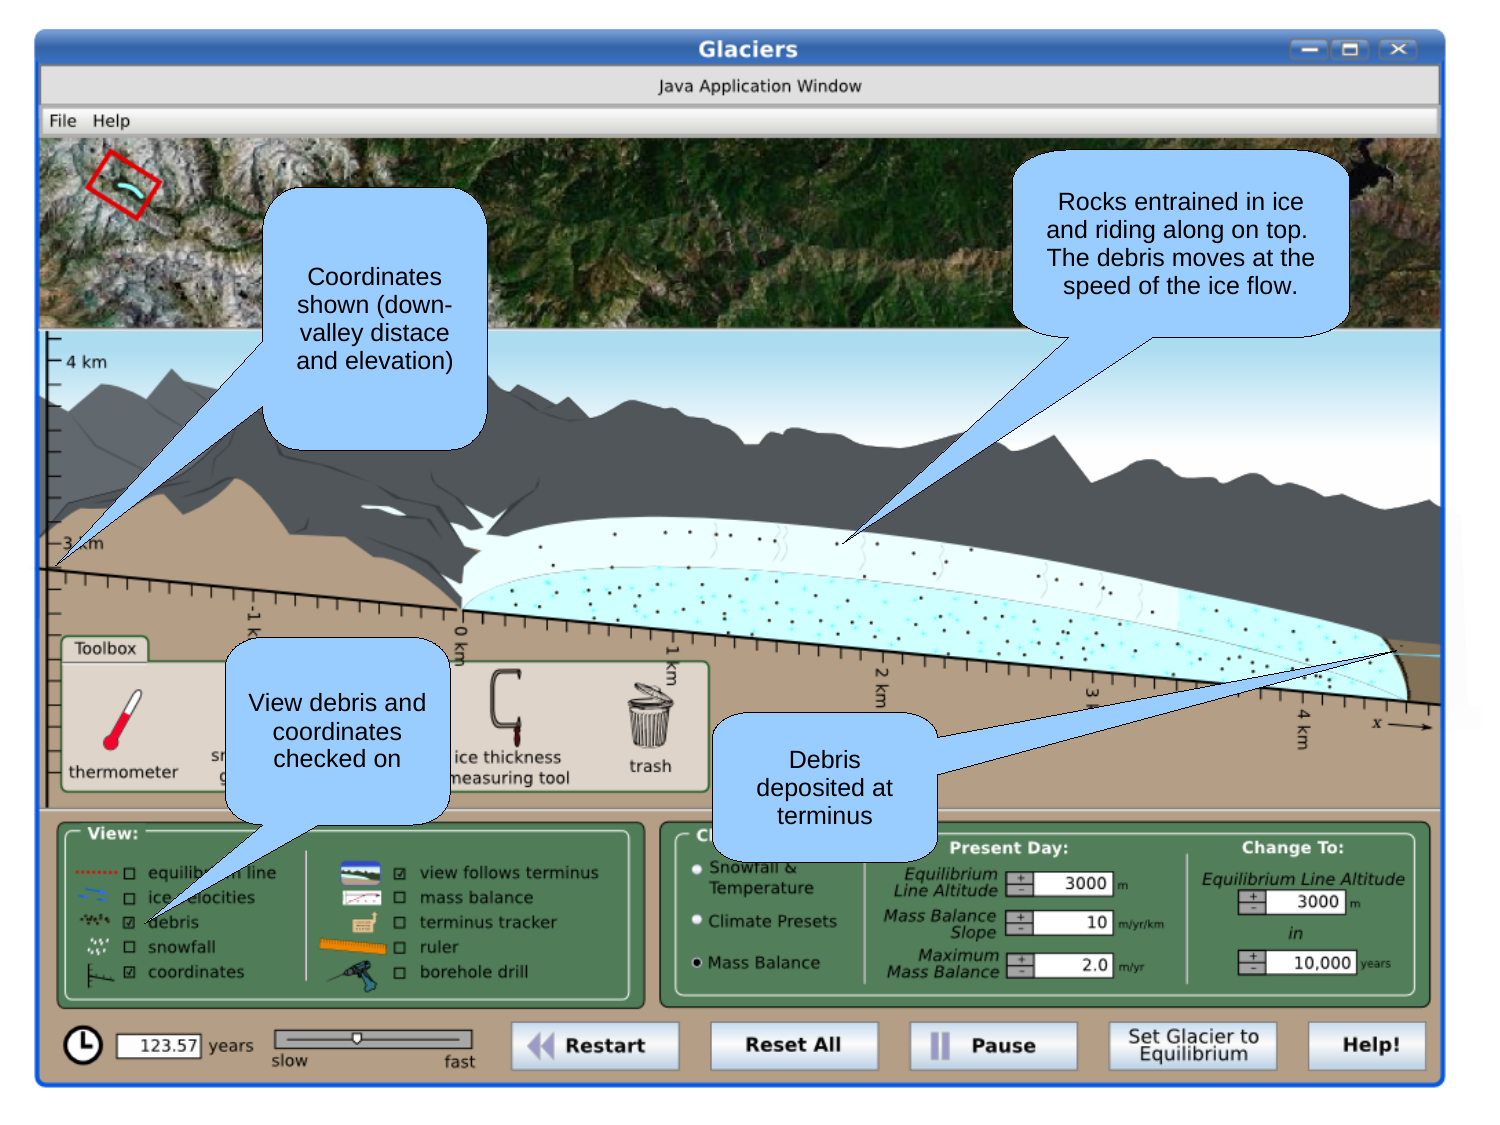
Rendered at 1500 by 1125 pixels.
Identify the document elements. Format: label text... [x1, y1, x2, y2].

picture [0, 0, 1494, 1125]
text_box Debris deposited at terminus [712, 650, 1397, 863]
text_box Rocks entrained in ice and riding along on top. The debris moves at the speed of the ice flow. [842, 149, 1351, 544]
text_box View debris and coordinates checked on [144, 637, 451, 924]
text_box Coordinates shown (down-valley distace and elevation) [55, 187, 488, 566]
